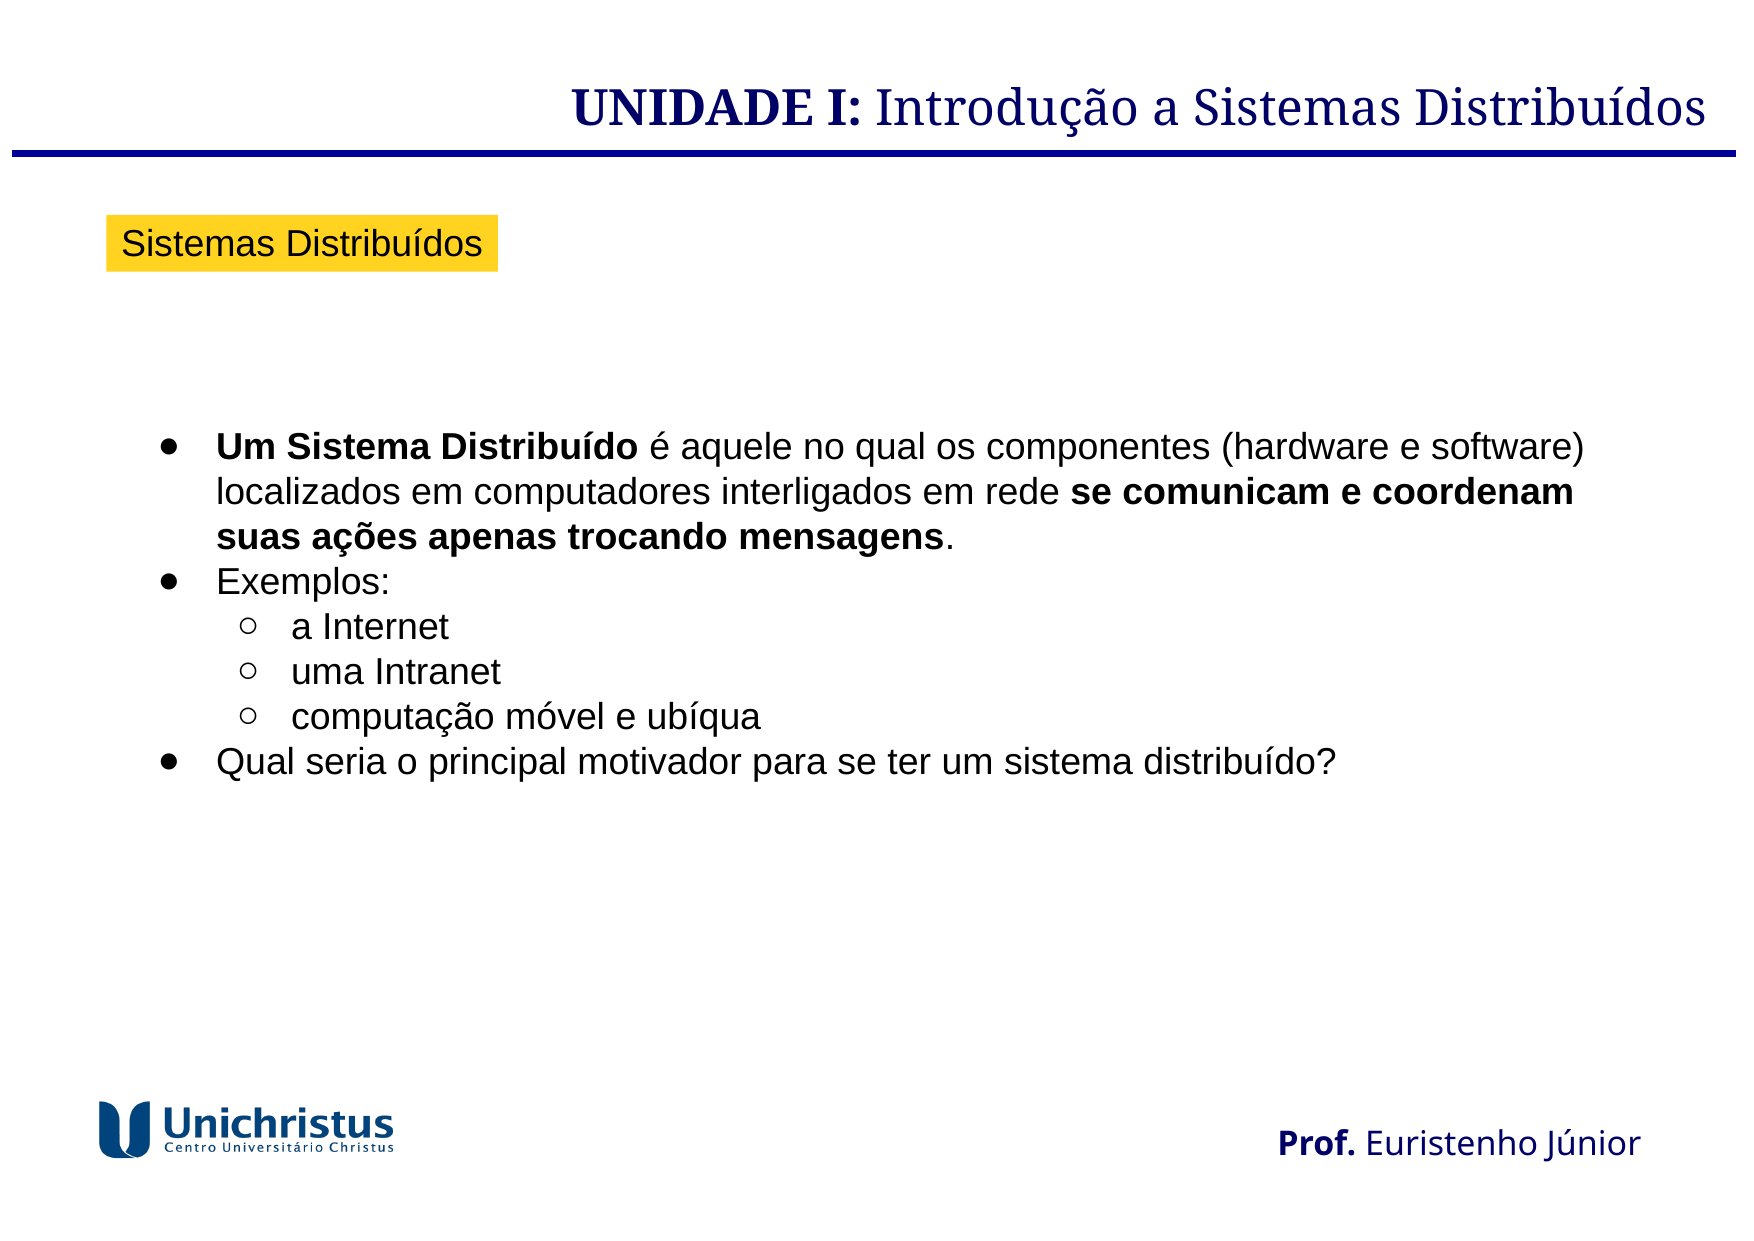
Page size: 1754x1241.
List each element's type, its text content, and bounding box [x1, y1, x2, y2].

text_box Prof. Euristenho Júnior [1262, 1111, 1695, 1167]
picture [94, 1098, 398, 1160]
text_box Um Sistema Distribuído é aquele no qual os componentes (hardware e software) localizados em computadores interligados em rede se comunicam e coordenam suas ações apenas trocando mensagens. Exemplos: a Internet uma Intranet computação móvel e ubíqua Qual seria o principal motivador para se ter um sistema distribuído? [125, 406, 1666, 863]
text_box UNIDADE I: Introdução a Sistemas Distribuídos [556, 64, 1708, 150]
text_box Sistemas Distribuídos [106, 214, 498, 272]
text_box UNIDADE I: Introdução a Sistemas Distribuídos [556, 157, 1708, 161]
